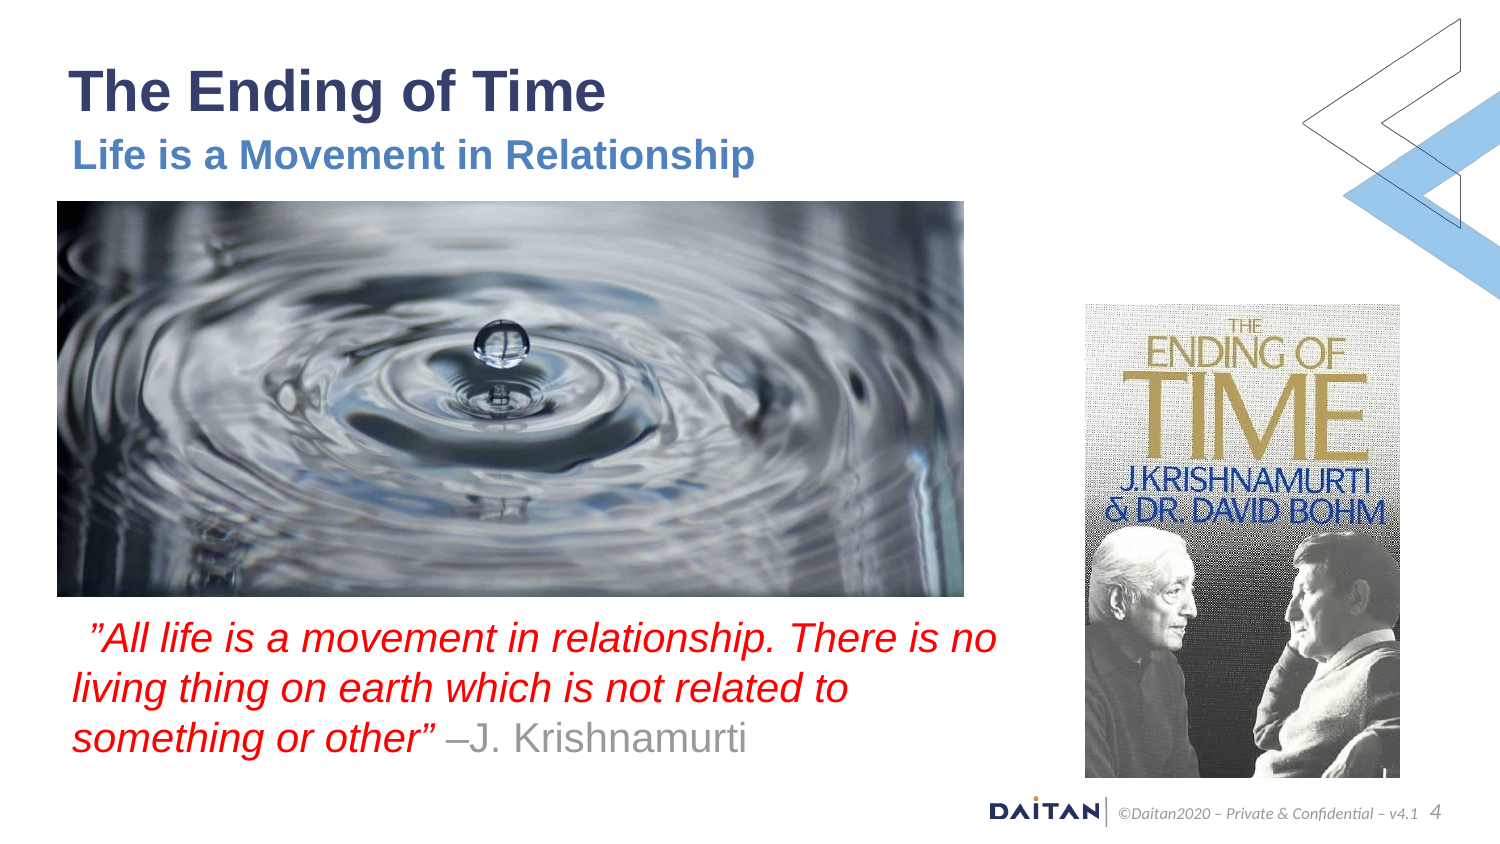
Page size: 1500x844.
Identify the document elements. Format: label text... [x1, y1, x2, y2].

title The Ending of Time [57, 50, 1289, 126]
picture [990, 796, 1099, 819]
list [57, 201, 1324, 778]
picture [1303, 20, 1500, 300]
subtitle Life is a Movement in Relationship [57, 126, 1289, 172]
picture [57, 201, 964, 597]
picture [1085, 304, 1400, 778]
text_box ”All life is a movement in relationship. There is no living thing on earth which is not related to something or other” –J. Krishnamurti [57, 596, 1018, 777]
